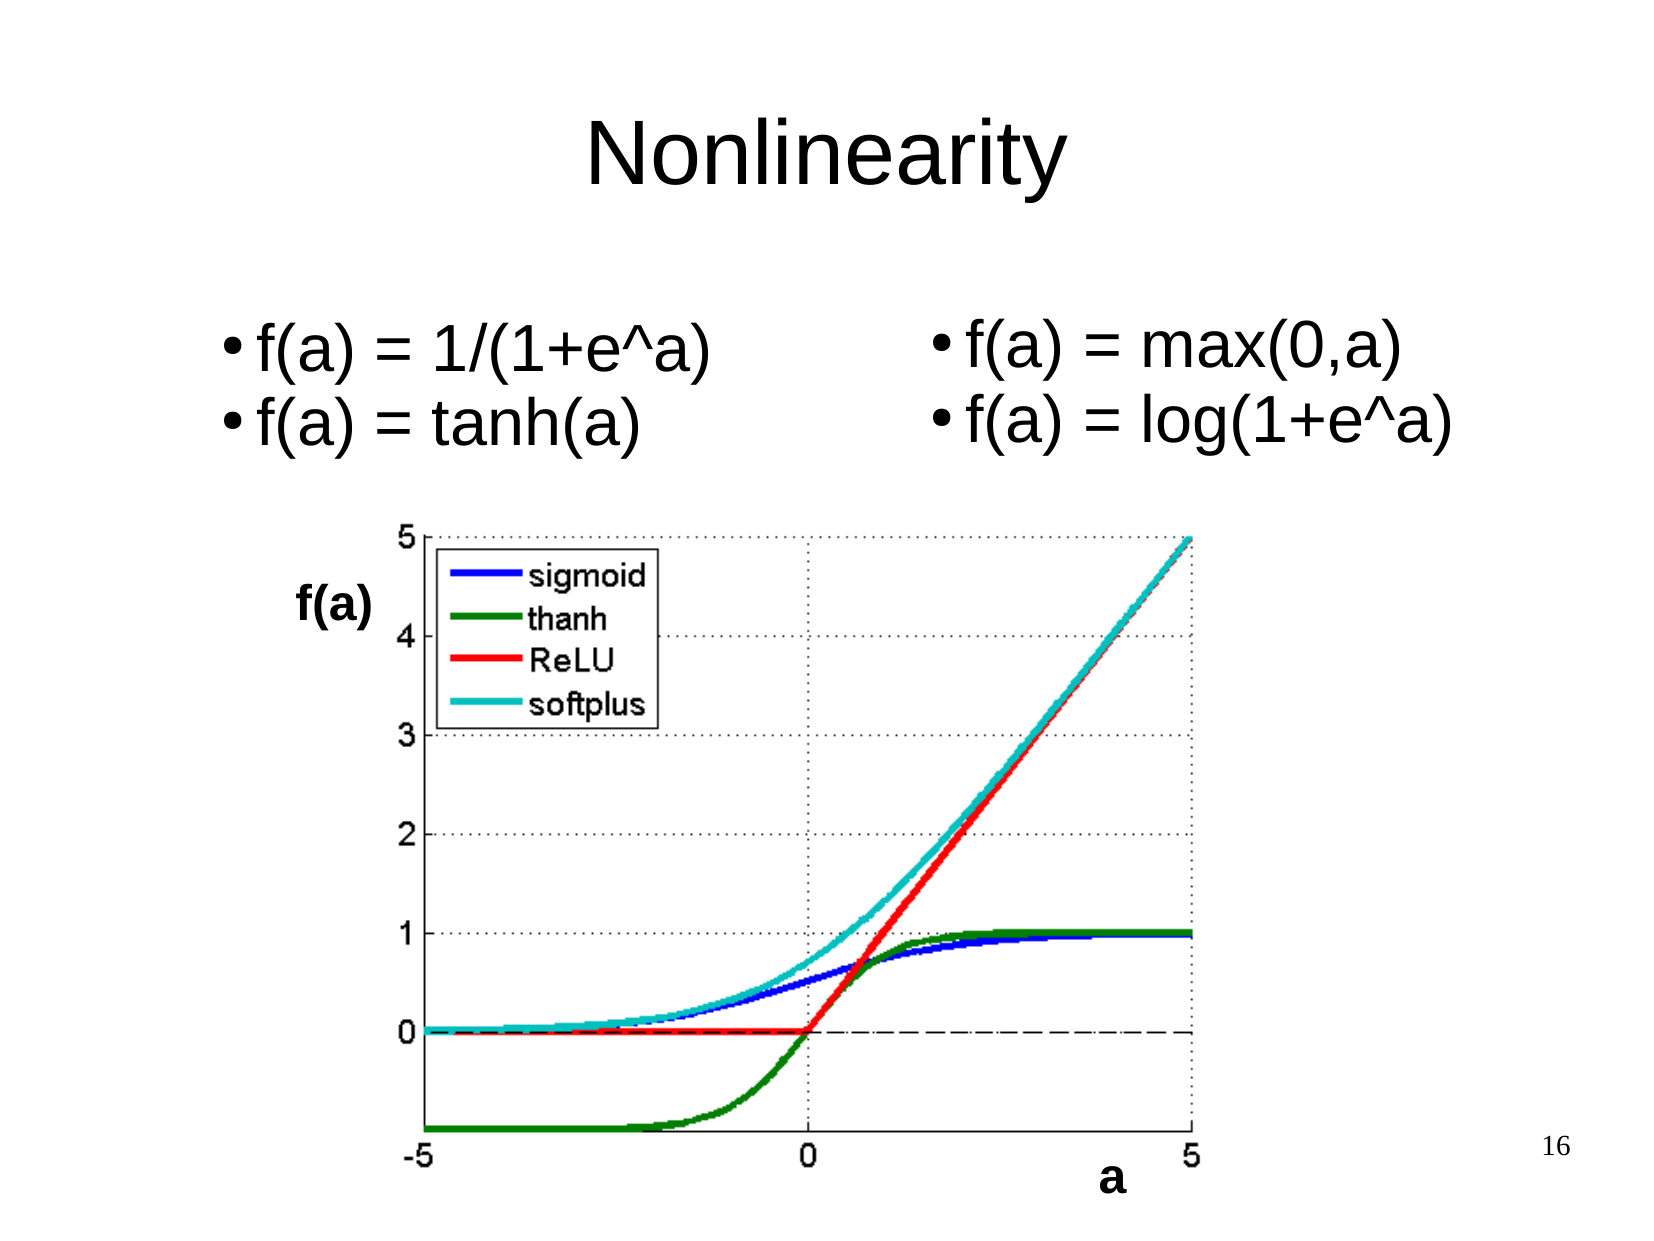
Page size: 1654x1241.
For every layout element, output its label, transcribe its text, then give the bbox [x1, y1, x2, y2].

text_box f(a) [280, 567, 389, 639]
title Nonlinearity [82, 49, 1571, 257]
text_box f(a) = 1/(1+e^a) f(a) = tanh(a) [220, 310, 1058, 535]
text_box f(a) = max(0,a) f(a) = log(1+e^a) [915, 300, 1583, 465]
picture [295, 481, 1285, 1211]
text_box a [1083, 1140, 1142, 1212]
